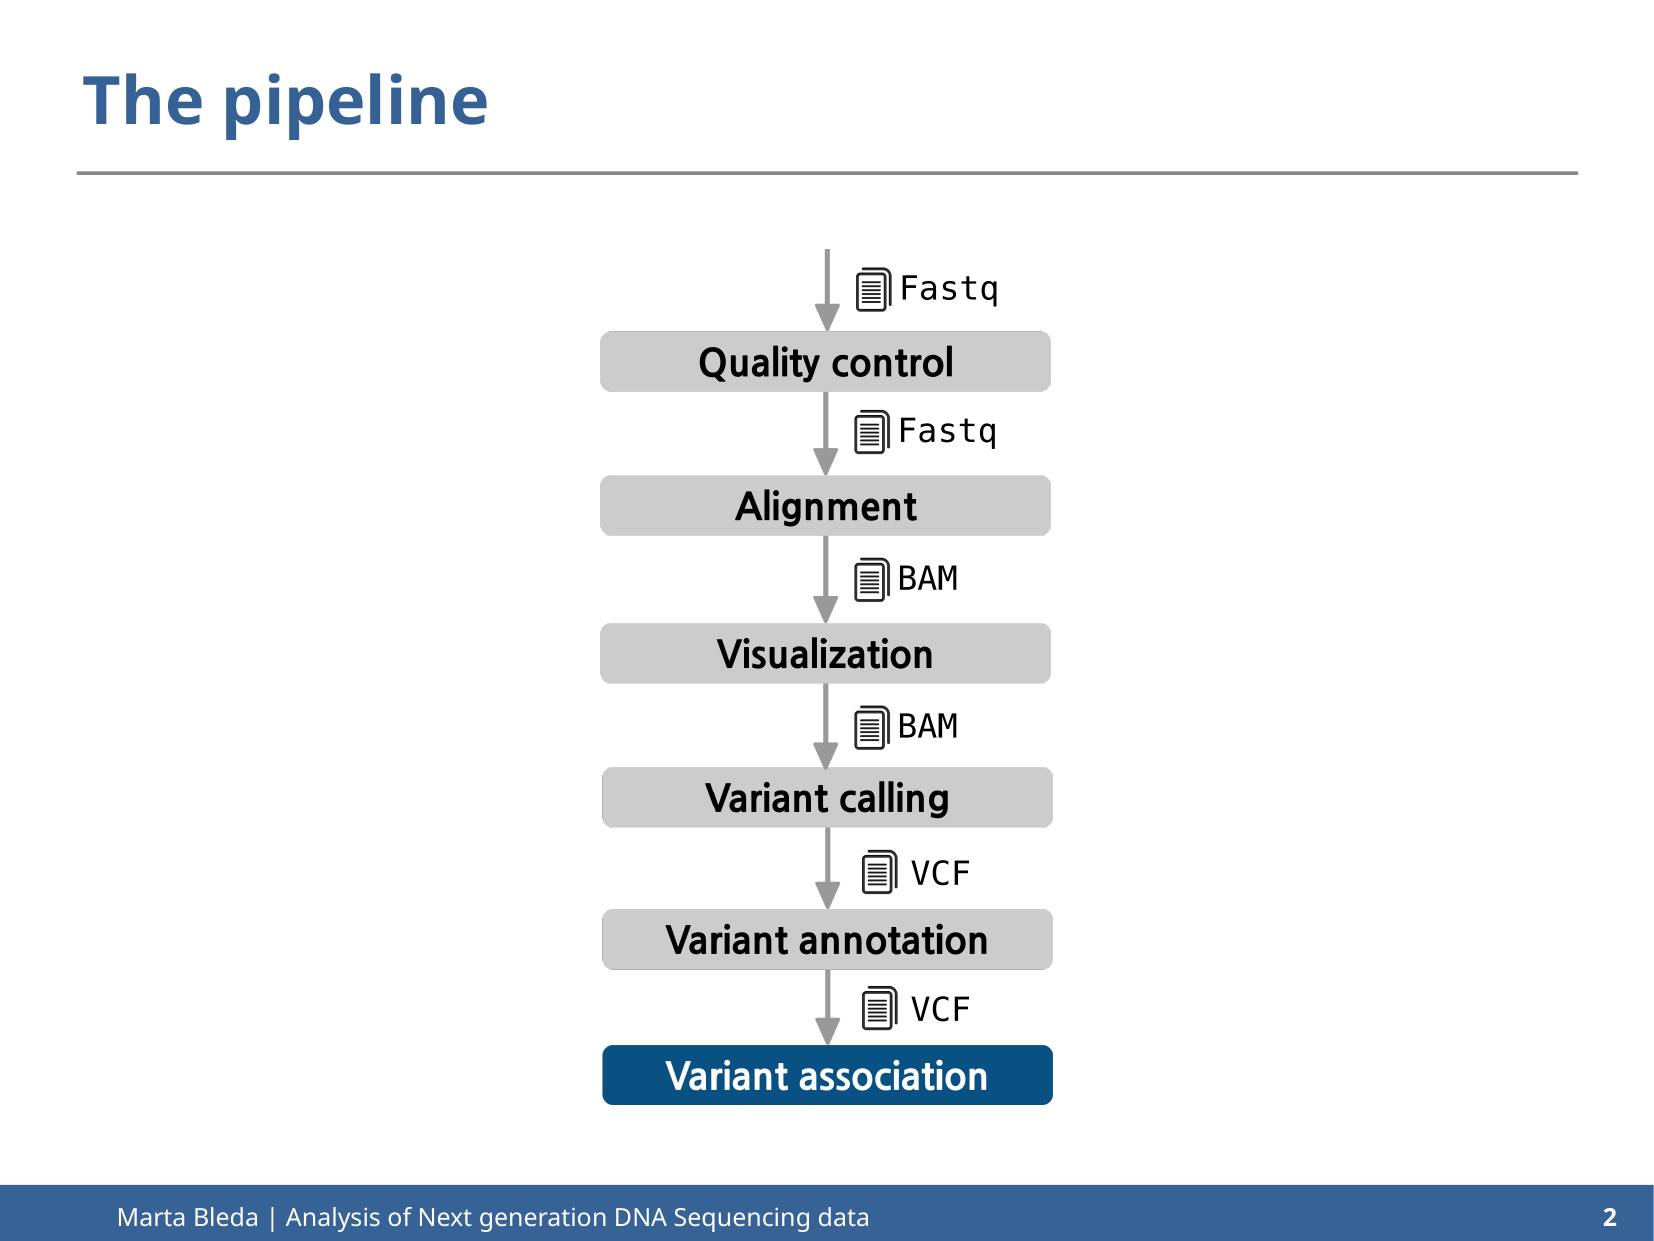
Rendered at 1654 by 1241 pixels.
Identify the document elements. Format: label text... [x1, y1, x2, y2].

title The pipeline [82, 49, 1571, 148]
picture [600, 249, 1053, 1105]
picture [74, 170, 1580, 175]
